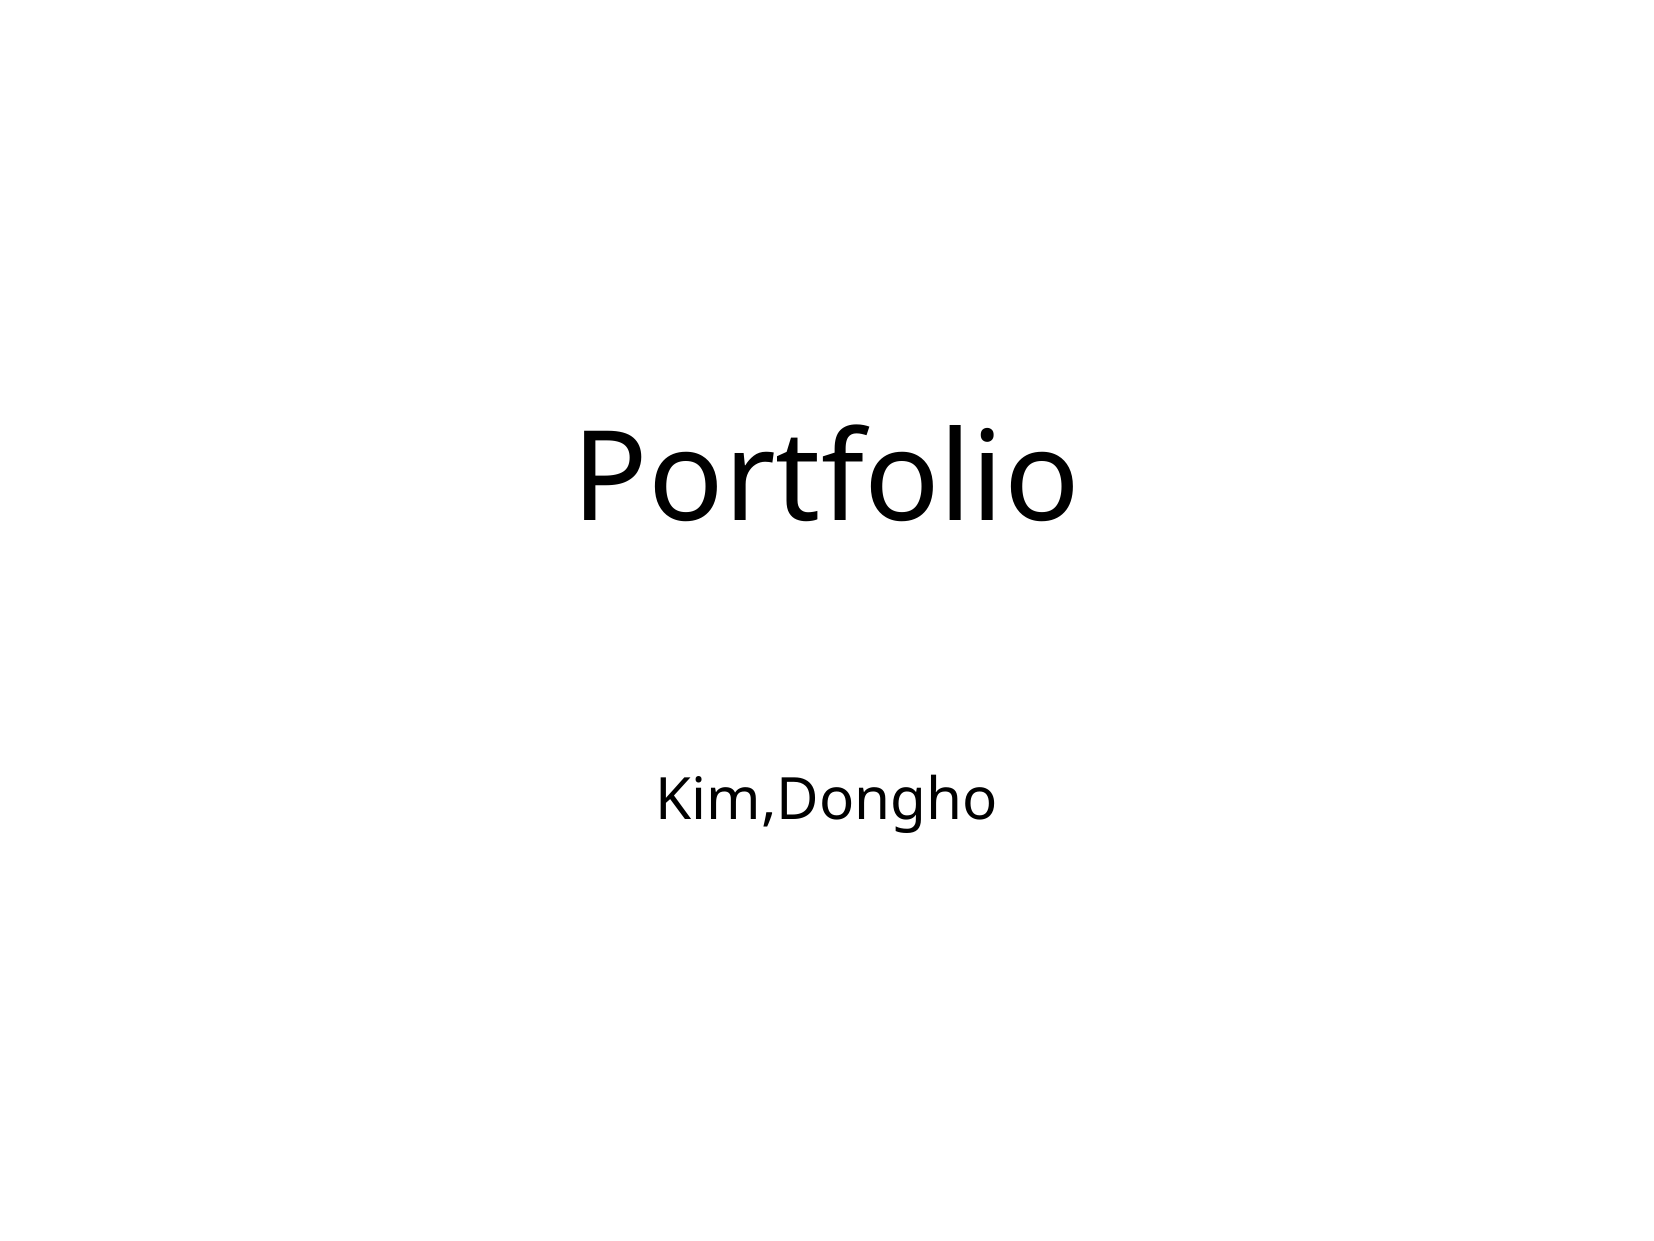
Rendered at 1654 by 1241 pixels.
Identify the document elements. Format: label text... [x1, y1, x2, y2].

text_box Kim,Dongho [0, 703, 1654, 891]
text_box Portfolio [0, 372, 1654, 572]
